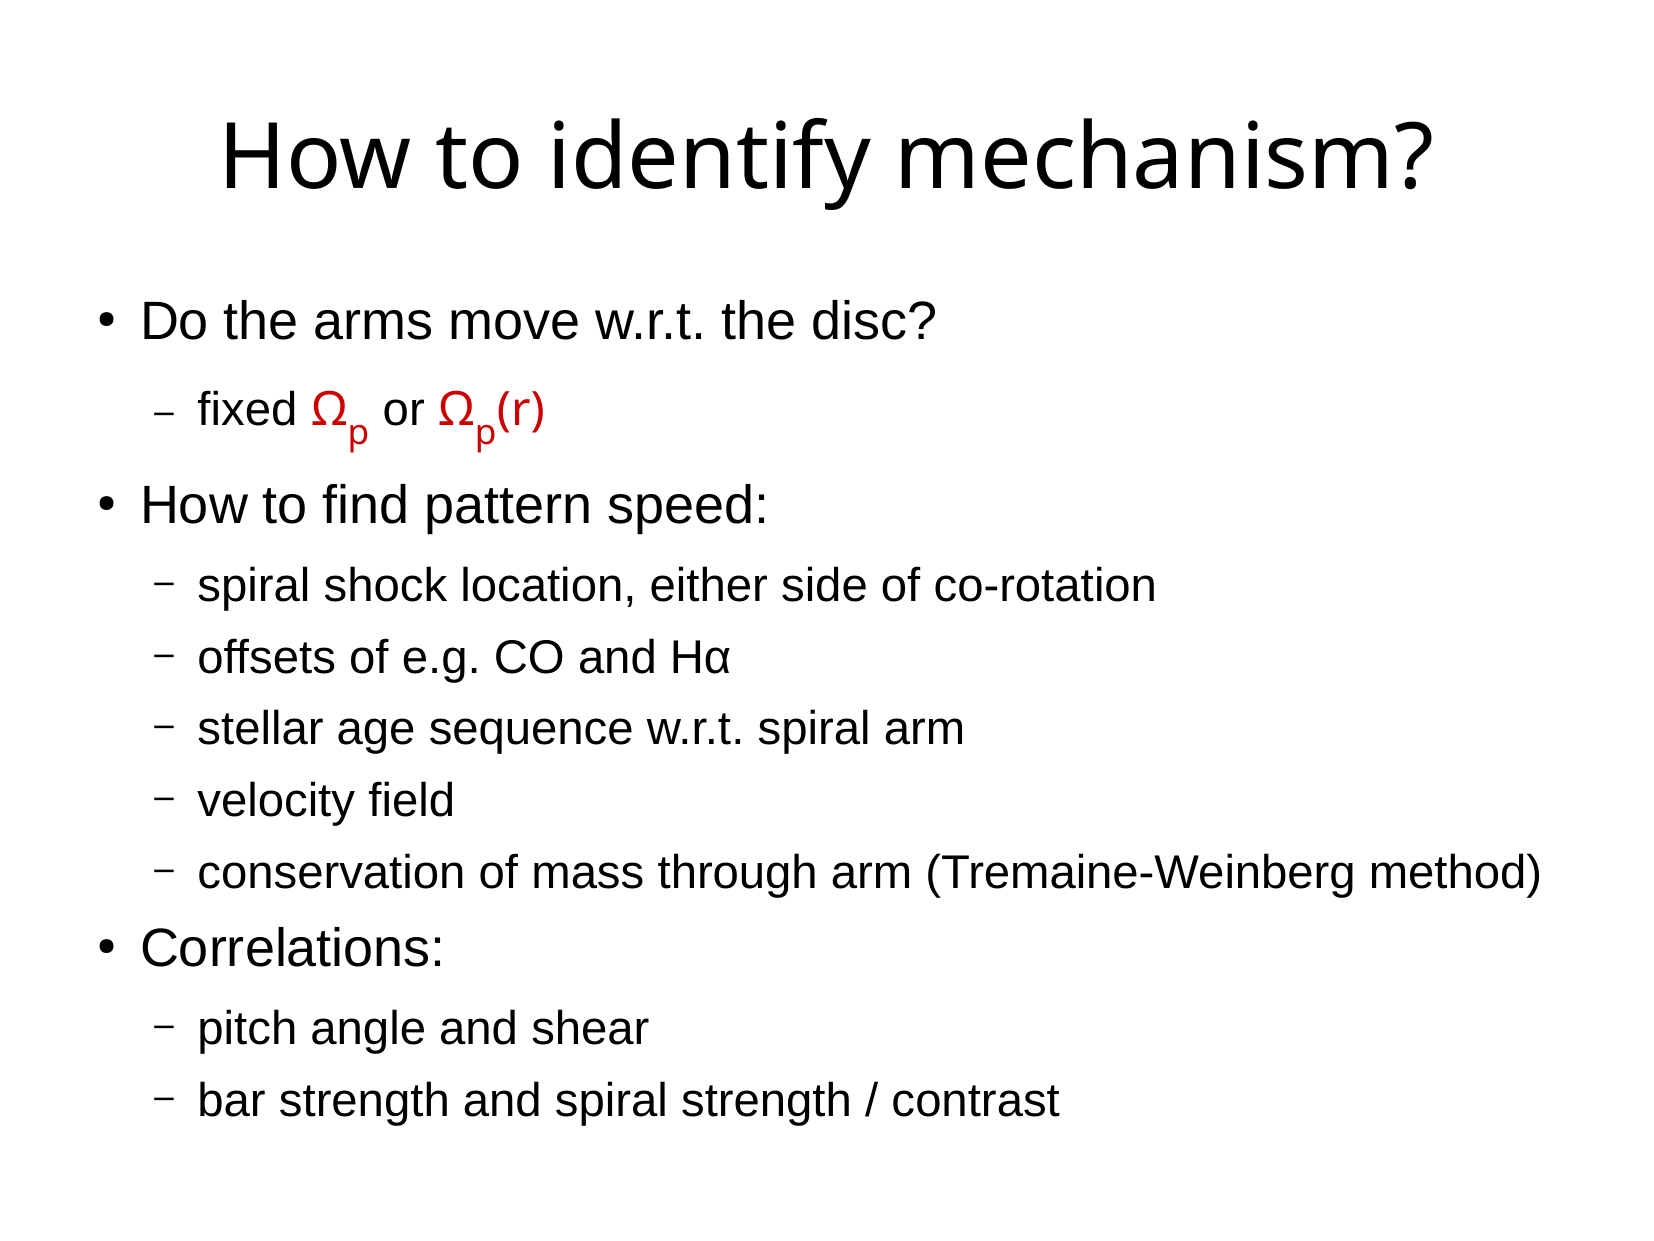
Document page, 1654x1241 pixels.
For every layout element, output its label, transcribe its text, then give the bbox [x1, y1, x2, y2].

list Do the arms move w.r.t. the disc? fixed Ωp or Ωp(r) How to find pattern speed: spiral shock location, either side of co-rotation offsets of e.g. CO and Hα stellar age sequence w.r.t. spiral arm velocity field conservation of mass through arm (Tremaine-Weinberg method) Correlations: pitch angle and shear bar strength and spiral strength / contrast [82, 290, 1571, 1134]
title How to identify mechanism? [82, 49, 1571, 257]
